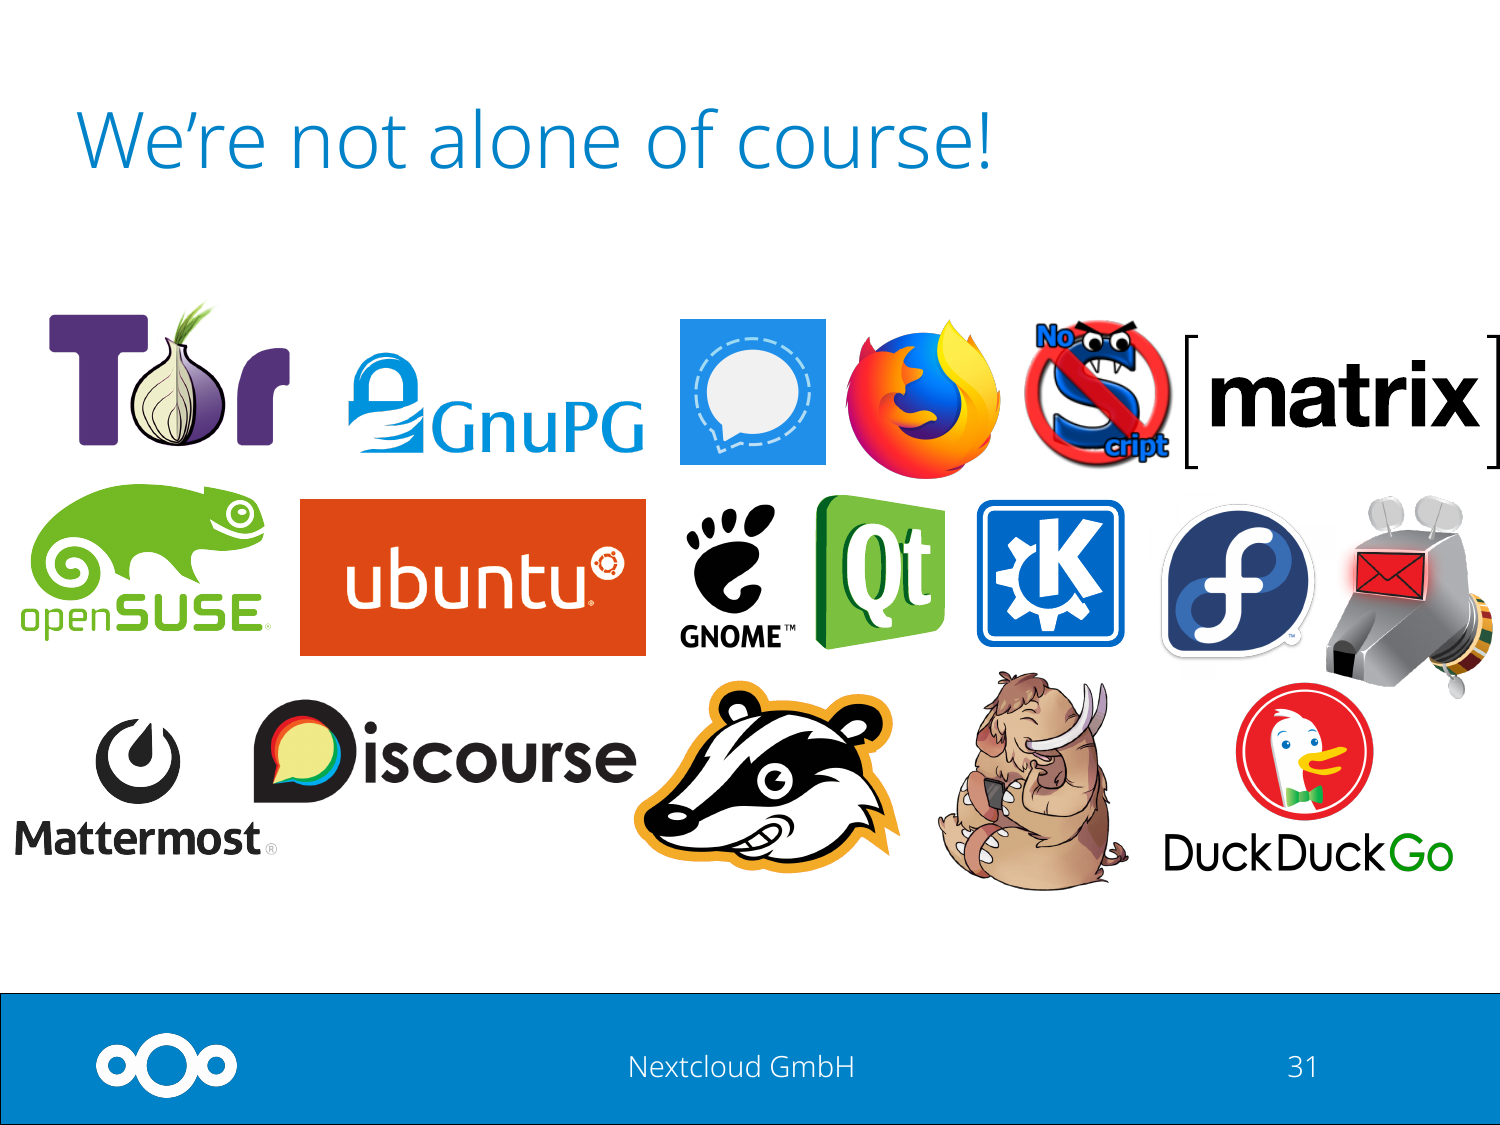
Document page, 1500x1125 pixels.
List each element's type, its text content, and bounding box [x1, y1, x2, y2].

picture [330, 334, 661, 471]
picture [21, 484, 271, 641]
picture [976, 499, 1126, 648]
picture [915, 484, 1500, 905]
picture [680, 319, 826, 465]
picture [1185, 334, 1500, 470]
title We’re not alone of course! [74, 44, 1425, 233]
picture [300, 499, 646, 656]
picture [840, 319, 1006, 485]
picture [675, 499, 801, 653]
picture [42, 293, 298, 455]
picture [815, 494, 946, 650]
picture [15, 678, 901, 875]
picture [96, 1033, 237, 1098]
picture [1023, 319, 1174, 470]
